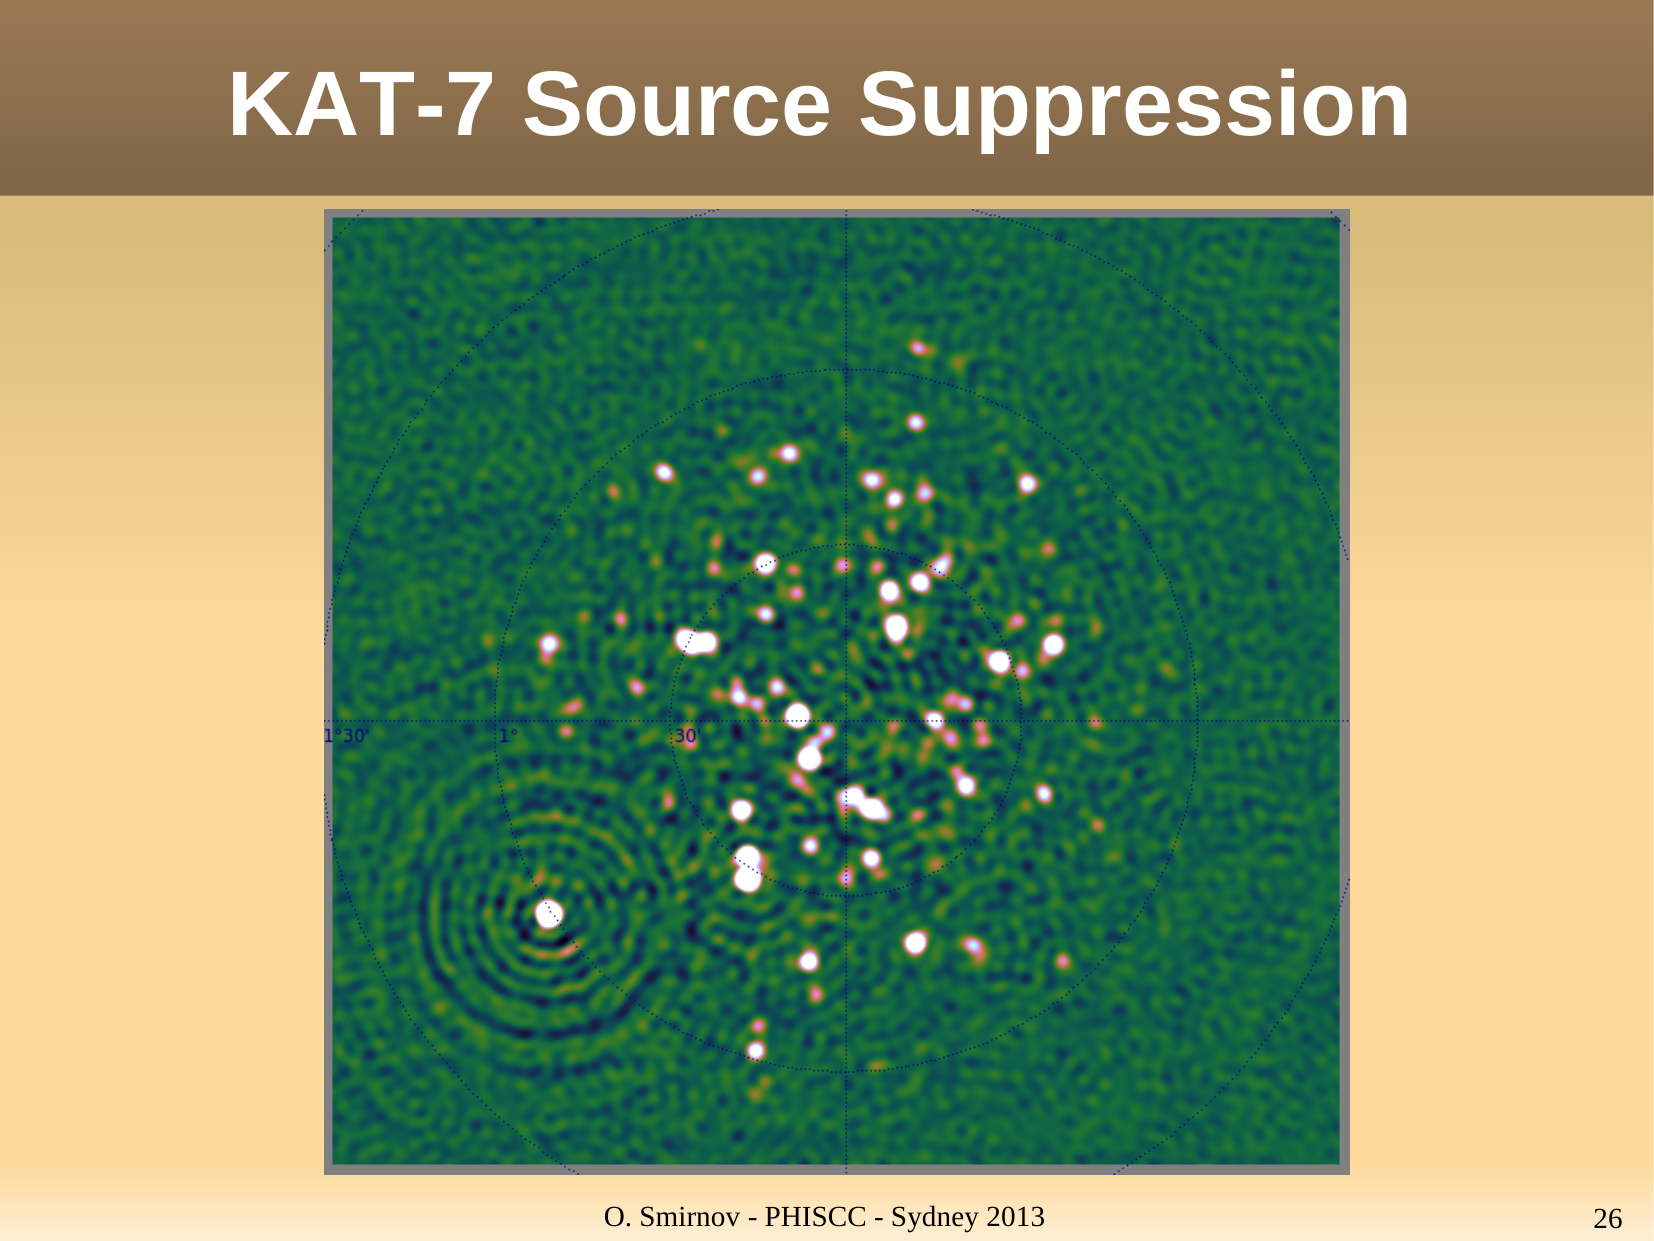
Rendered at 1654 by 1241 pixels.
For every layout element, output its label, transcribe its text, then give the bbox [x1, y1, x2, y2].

picture [0, 0, 1654, 1241]
title KAT-7 Source Suppression [76, 0, 1565, 208]
